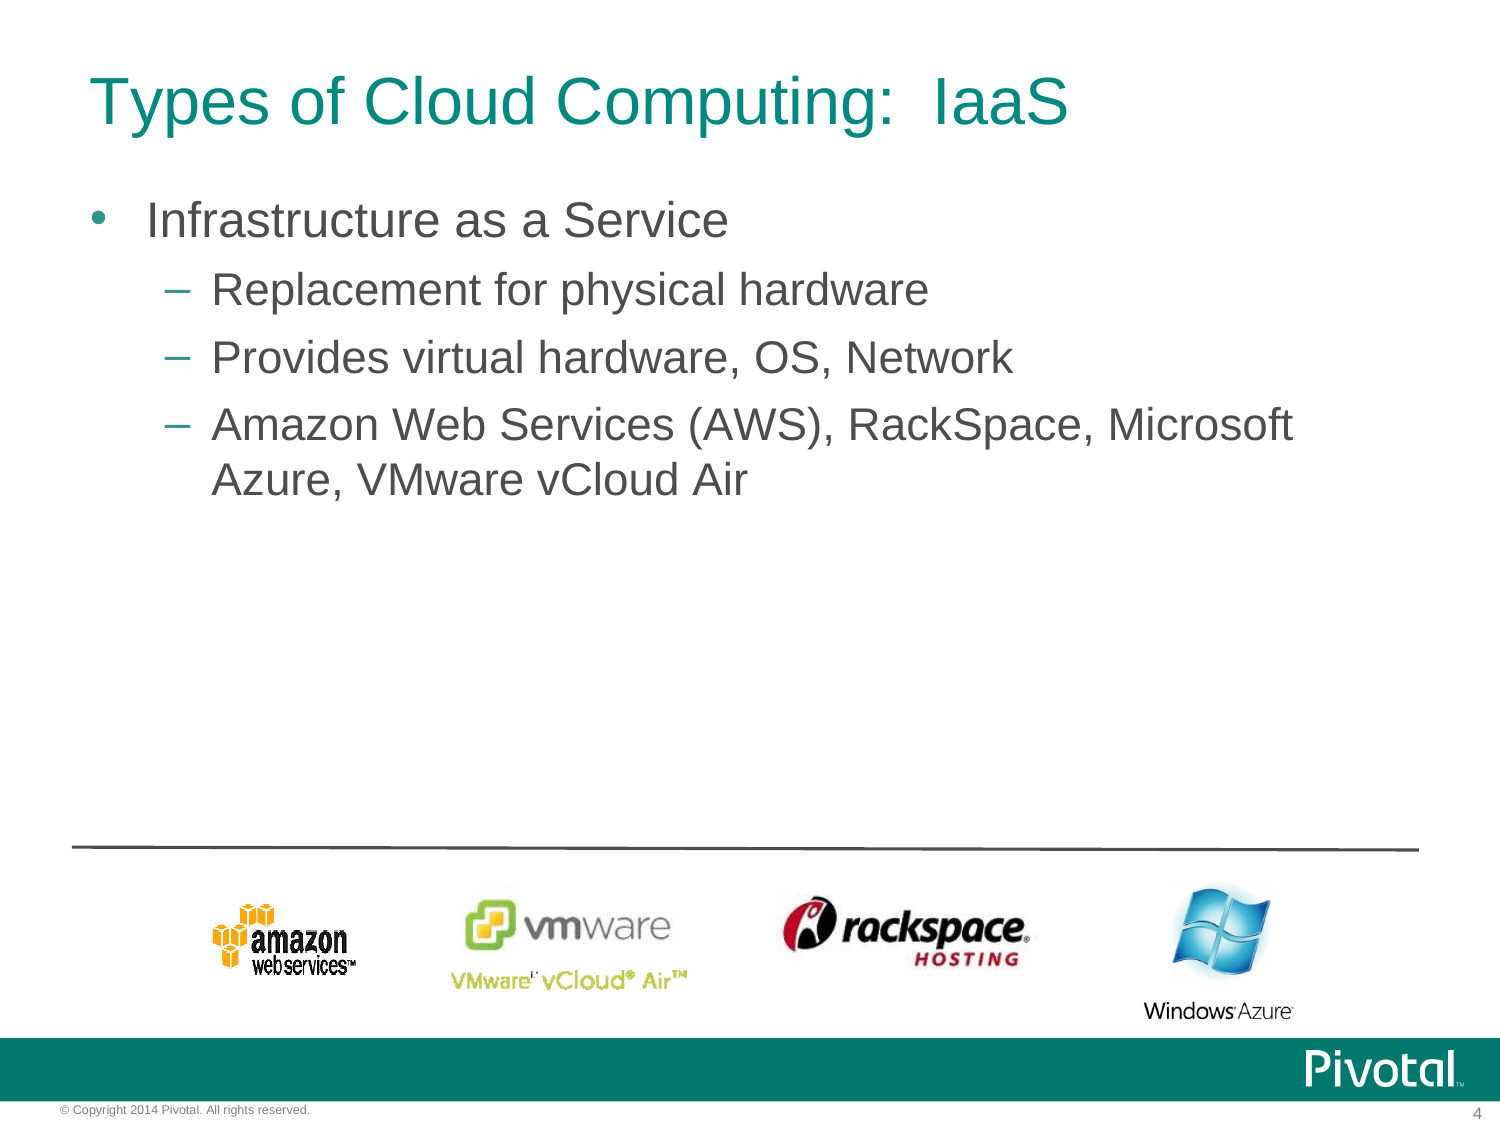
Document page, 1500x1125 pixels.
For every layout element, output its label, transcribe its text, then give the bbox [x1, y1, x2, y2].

picture [450, 970, 687, 993]
picture [1306, 1050, 1464, 1087]
picture [201, 884, 360, 990]
picture [459, 884, 678, 955]
picture [1127, 870, 1305, 1033]
picture [776, 884, 1038, 990]
title Types of Cloud Computing: IaaS [75, 3, 1426, 179]
list Infrastructure as a Service Replacement for physical hardware Provides virtual hardware, OS, Network Amazon Web Services (AWS), RackSpace, Microsoft Azure, VMware vCloud Air [75, 179, 1426, 848]
